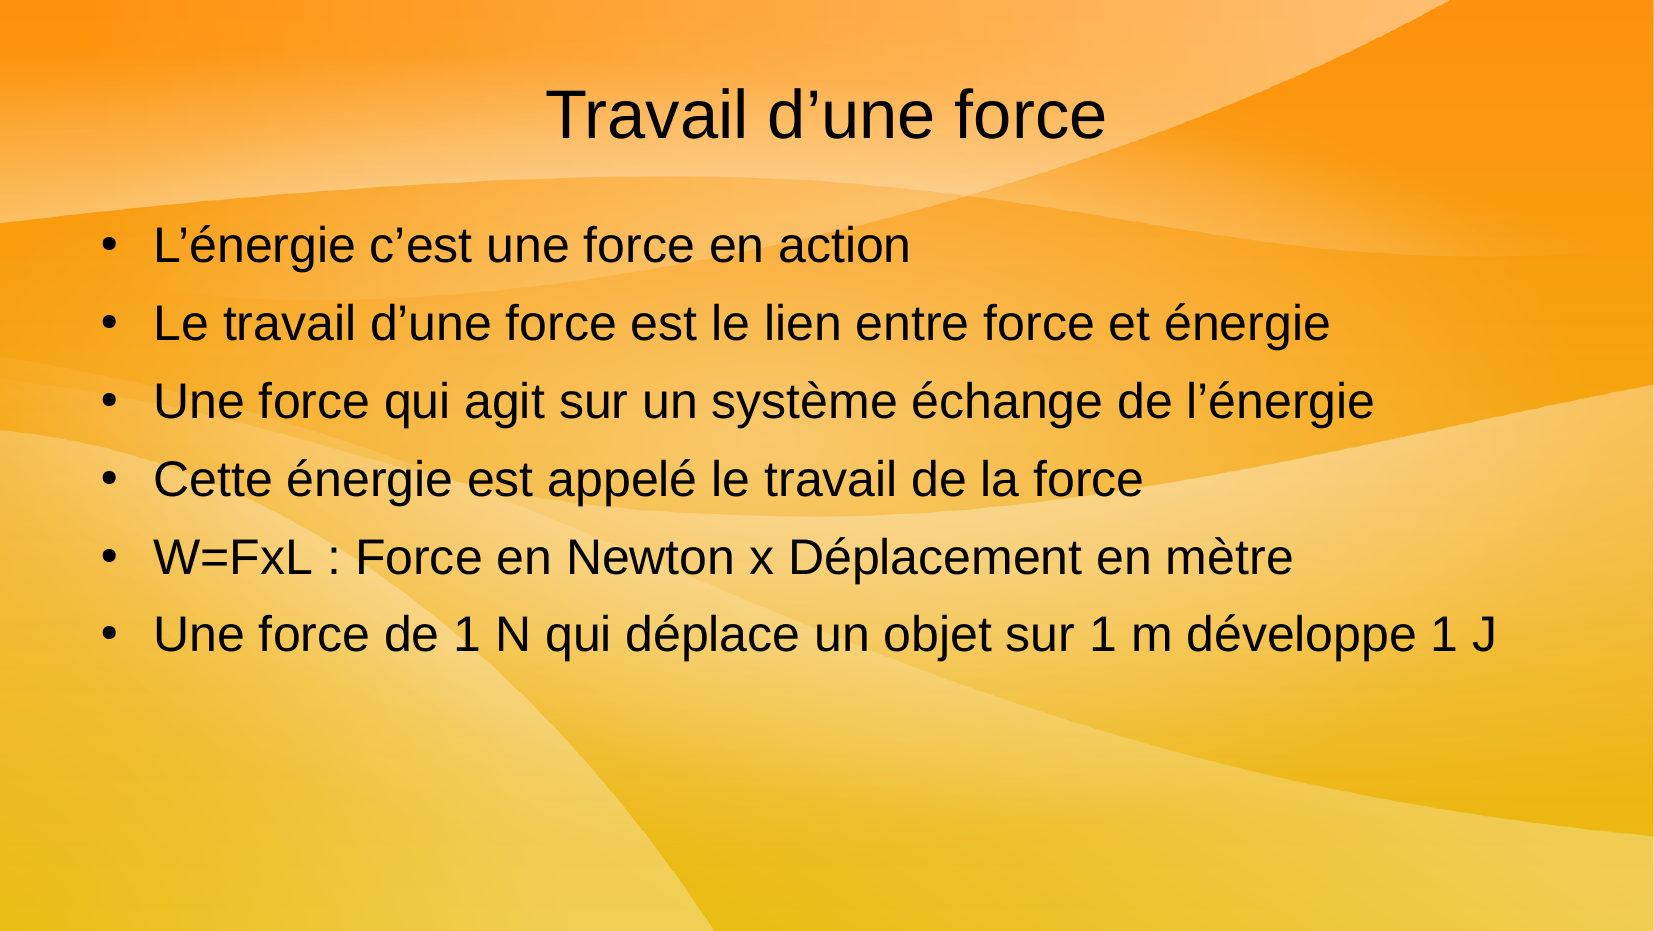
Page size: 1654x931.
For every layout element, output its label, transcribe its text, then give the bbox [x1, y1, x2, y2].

picture [0, 0, 1654, 931]
list L’énergie c’est une force en action Le travail d’une force est le lien entre force et énergie Une force qui agit sur un système échange de l’énergie Cette énergie est appelé le travail de la force W=FxL : Force en Newton x Déplacement en mètre Une force de 1 N qui déplace un objet sur 1 m développe 1 J [82, 217, 1571, 916]
title Travail d’une force [82, 37, 1571, 193]
